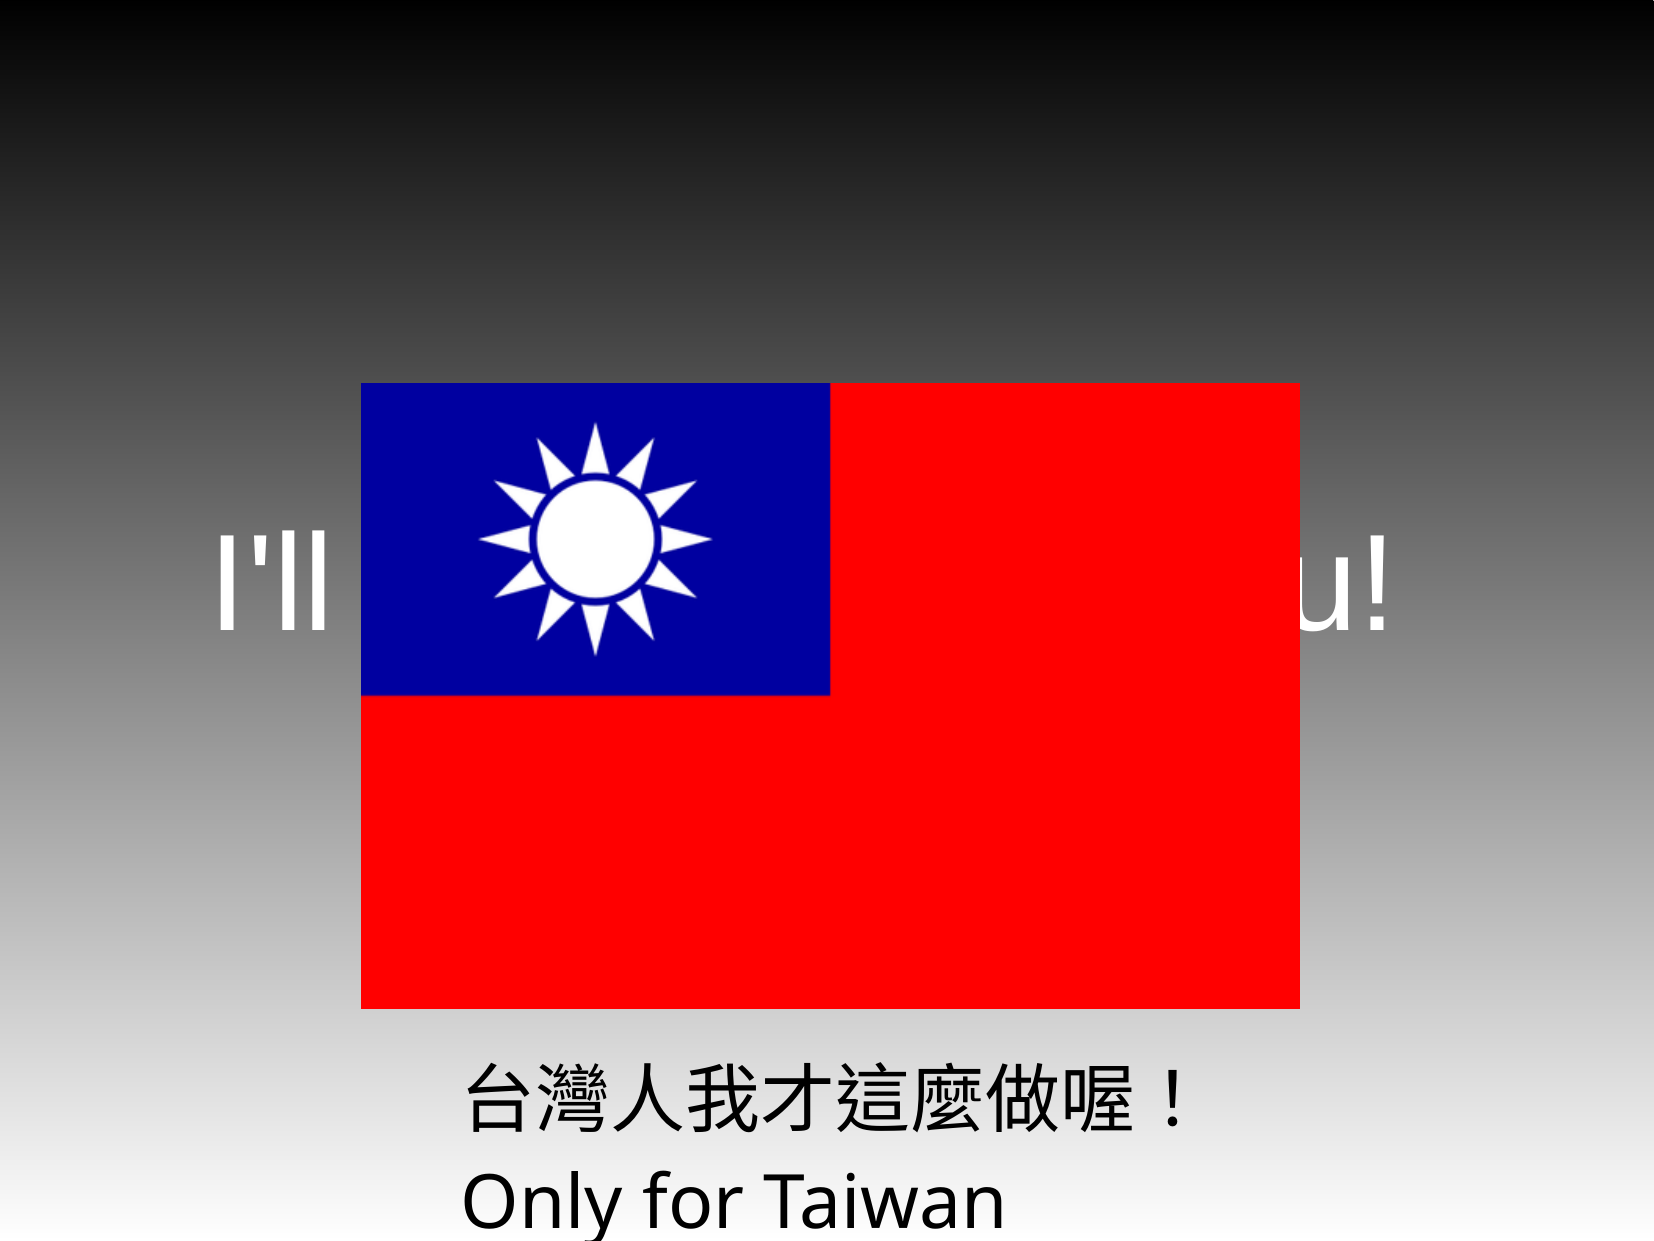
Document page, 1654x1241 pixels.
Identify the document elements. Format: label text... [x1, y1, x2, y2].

title I'll do those for you! [1300, 486, 1548, 680]
picture [361, 383, 1300, 1009]
text_box 台灣人我才這麼做喔！ Only for Taiwan [445, 1032, 1226, 1214]
title I'll do those for you! [59, 486, 361, 680]
